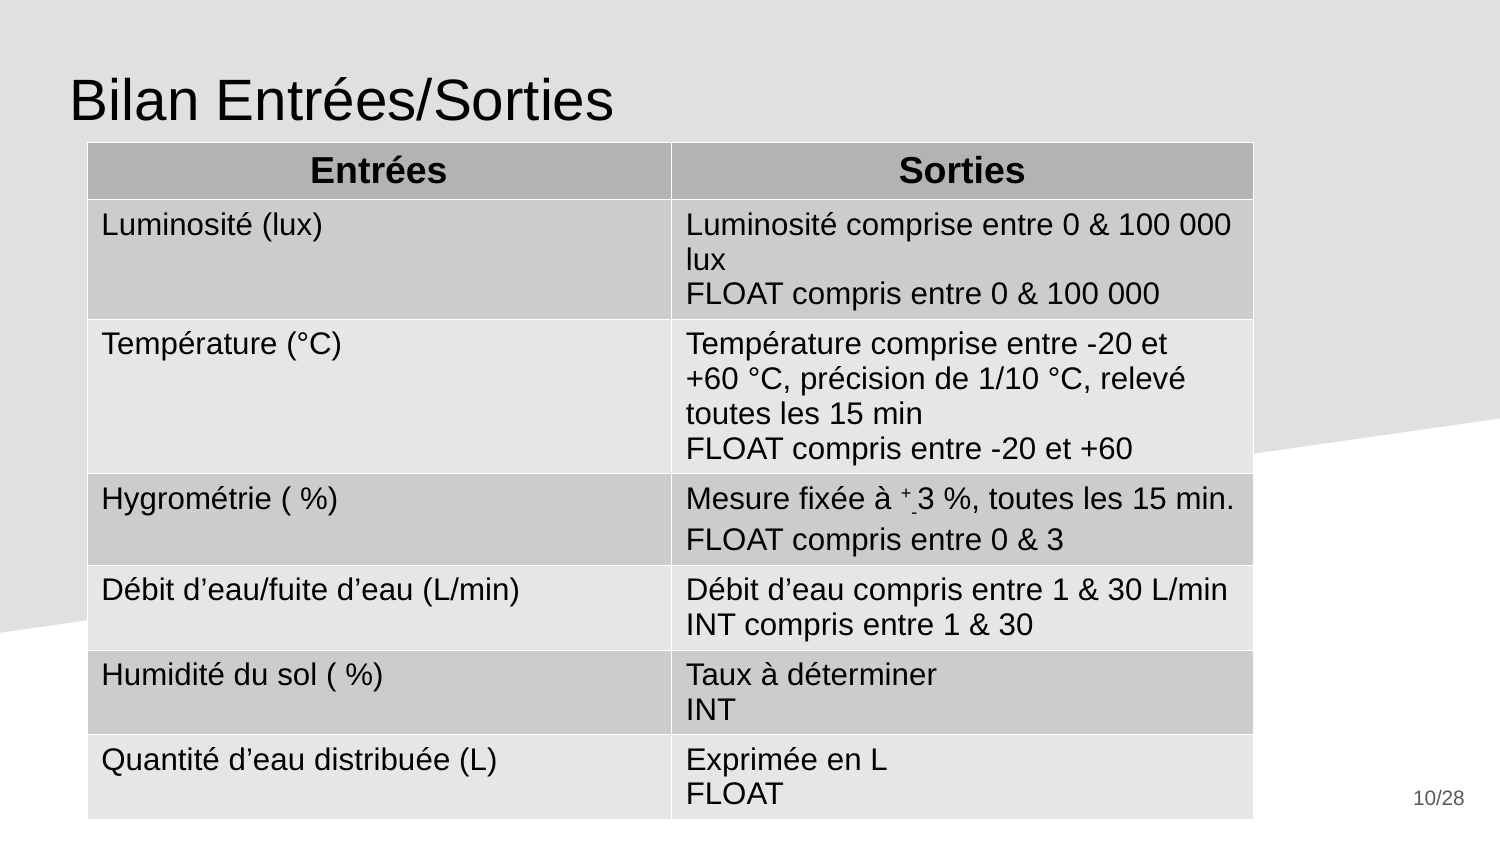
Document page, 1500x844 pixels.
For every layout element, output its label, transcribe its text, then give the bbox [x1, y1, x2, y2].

table_cell Température comprise entre -20 et +60 °C, précision de 1/10 °C, relevé toutes les 15 min FLOAT compris entre -20 et +60 [672, 320, 1253, 473]
table_cell Luminosité comprise entre 0 & 100 000 lux FLOAT compris entre 0 & 100 000 [672, 200, 1253, 319]
table_cell Température (°C) [88, 320, 671, 473]
table_cell Humidité du sol ( %) [88, 651, 671, 734]
table_cell Hygrométrie ( %) [88, 474, 671, 565]
slide_number <numéro>/28 [1389, 764, 1480, 830]
table_cell Débit d’eau compris entre 1 & 30 L/min INT compris entre 1 & 30 [672, 566, 1253, 650]
table_cell Luminosité (lux) [88, 200, 671, 319]
title Bilan Entrées/Sorties [55, 47, 1453, 142]
table_cell Débit d’eau/fuite d’eau (L/min) [88, 566, 671, 650]
table_cell Mesure fixée à +-3 %, toutes les 15 min. FLOAT compris entre 0 & 3 [672, 474, 1253, 565]
table_header Entrées [88, 143, 671, 199]
table_header Sorties [672, 143, 1253, 199]
table_cell Quantité d’eau distribuée (L) [88, 735, 671, 819]
table_cell Exprimée en L FLOAT [672, 735, 1253, 819]
table_cell Taux à déterminer INT [672, 651, 1253, 734]
